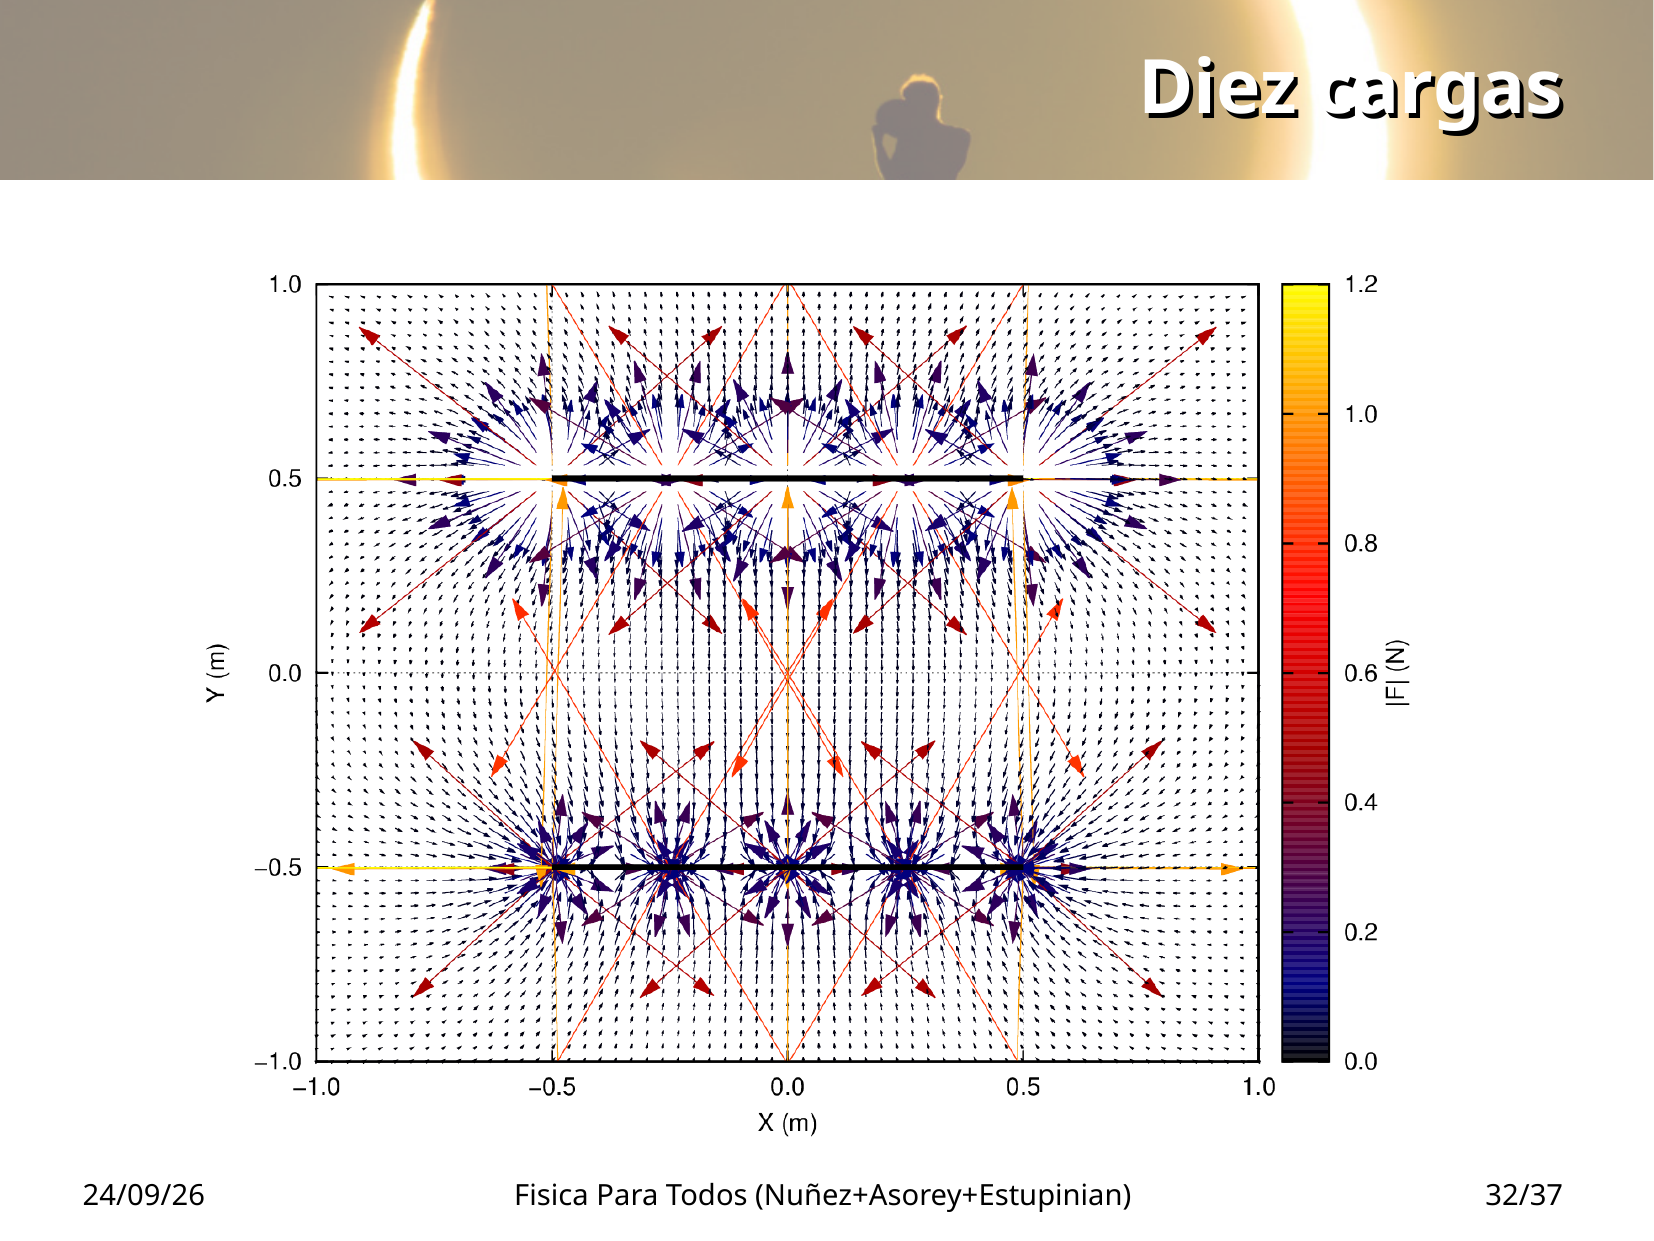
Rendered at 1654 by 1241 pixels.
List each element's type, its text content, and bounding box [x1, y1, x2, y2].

title Diez cargas [75, 19, 1564, 151]
picture [196, 254, 1458, 1141]
picture [0, 0, 1654, 180]
